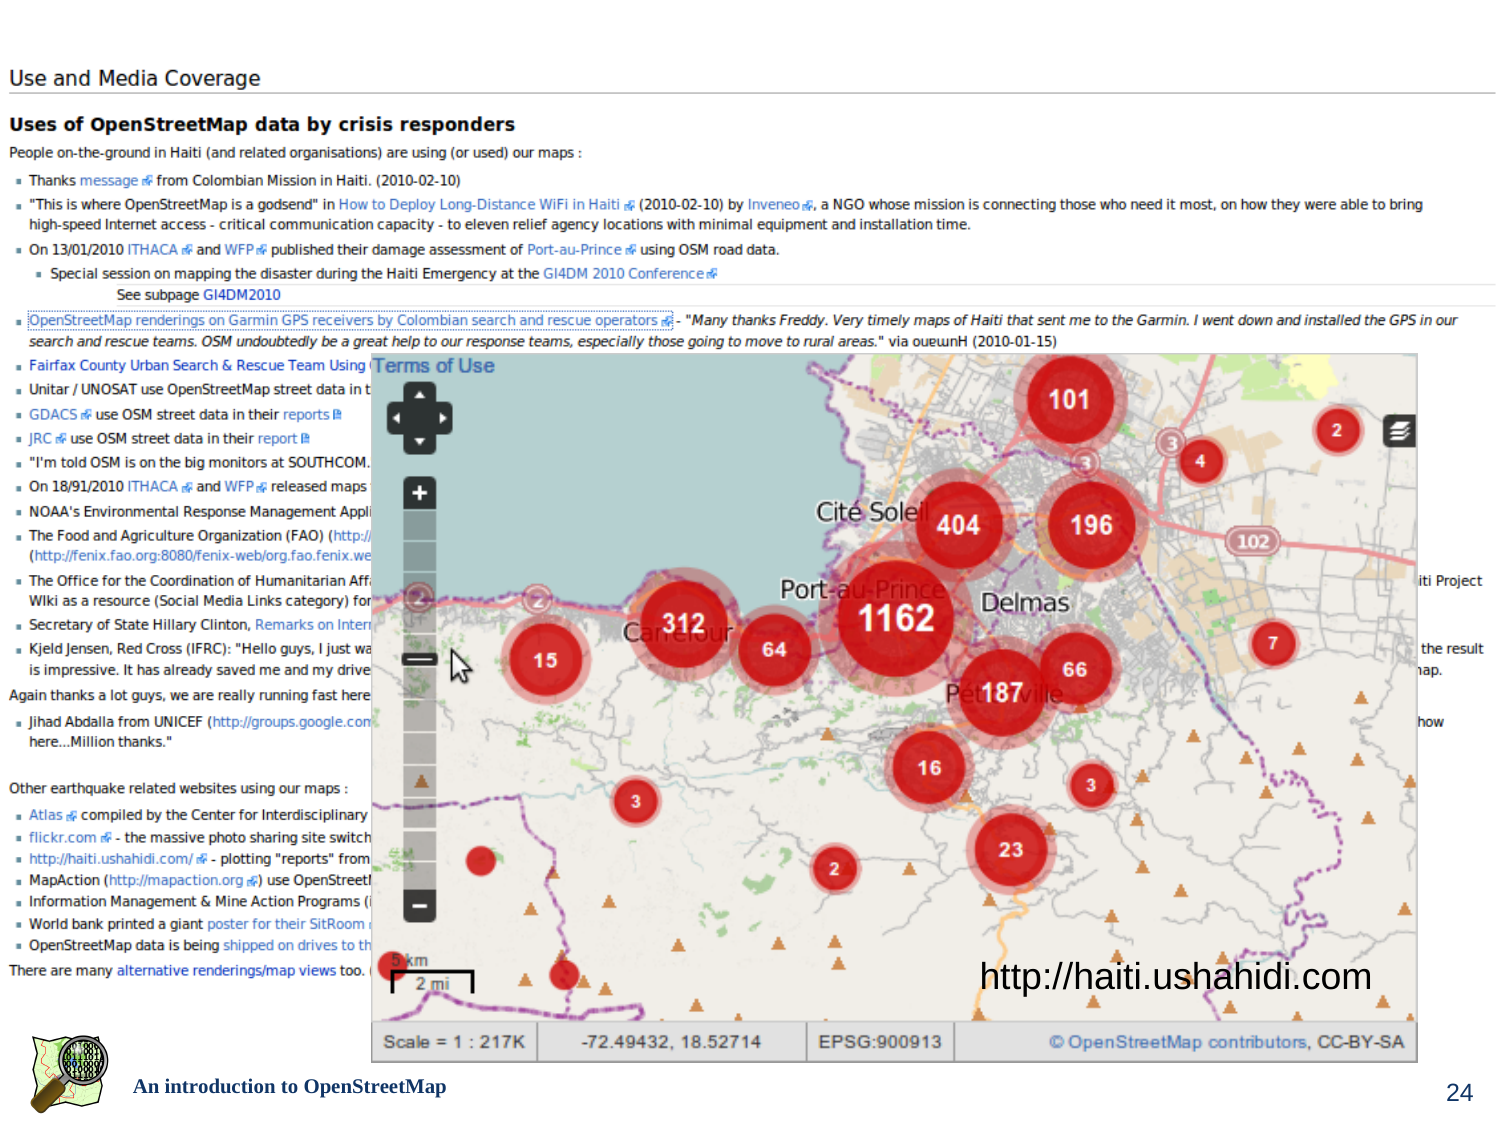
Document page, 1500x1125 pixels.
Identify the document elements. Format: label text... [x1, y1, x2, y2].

picture [29, 1033, 110, 1114]
text_box http://haiti.ushahidi.com [964, 944, 1388, 1035]
picture [0, 58, 1500, 1063]
